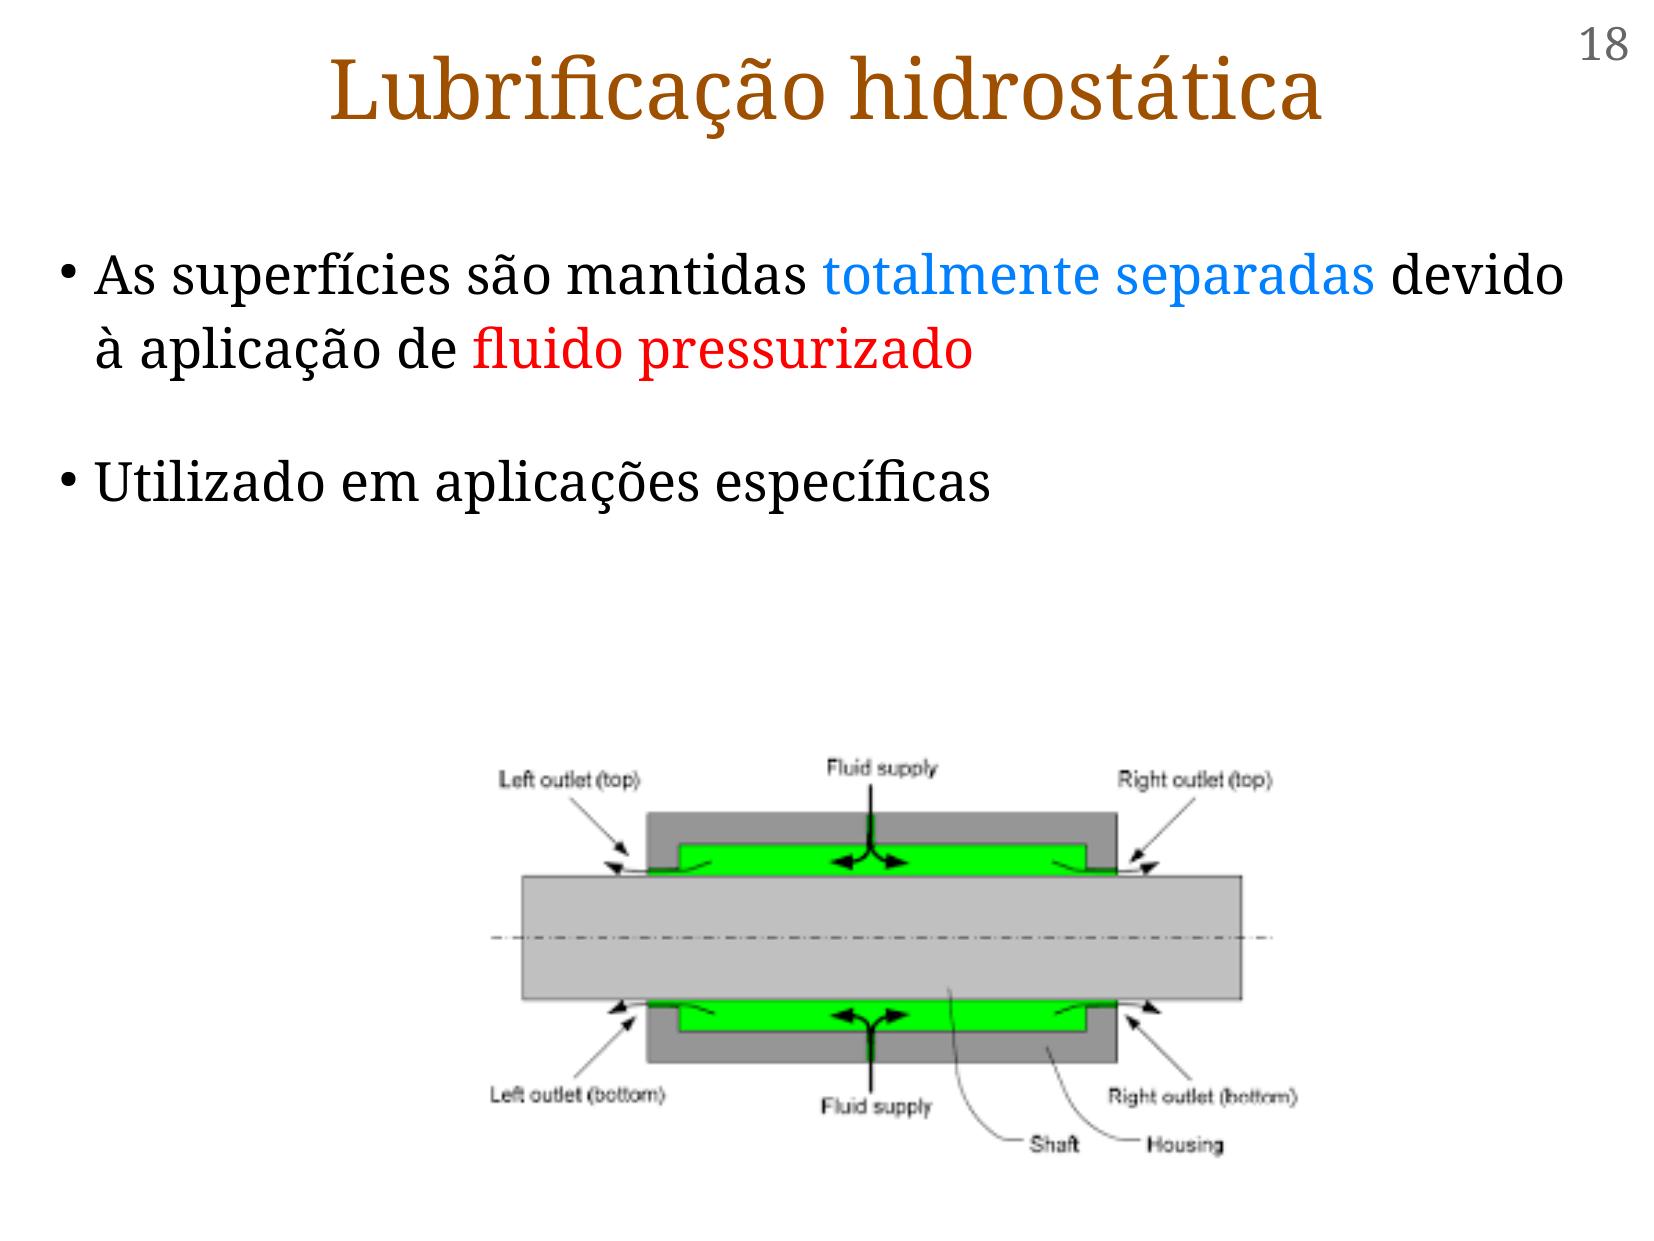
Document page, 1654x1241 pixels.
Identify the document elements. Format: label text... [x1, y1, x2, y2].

list As superfícies são mantidas totalmente separadas devido à aplicação de fluido pressurizado Utilizado em aplicações específicas [59, 236, 1595, 1211]
picture [442, 749, 1362, 1167]
title Lubrificação hidrostática [59, 29, 1595, 148]
